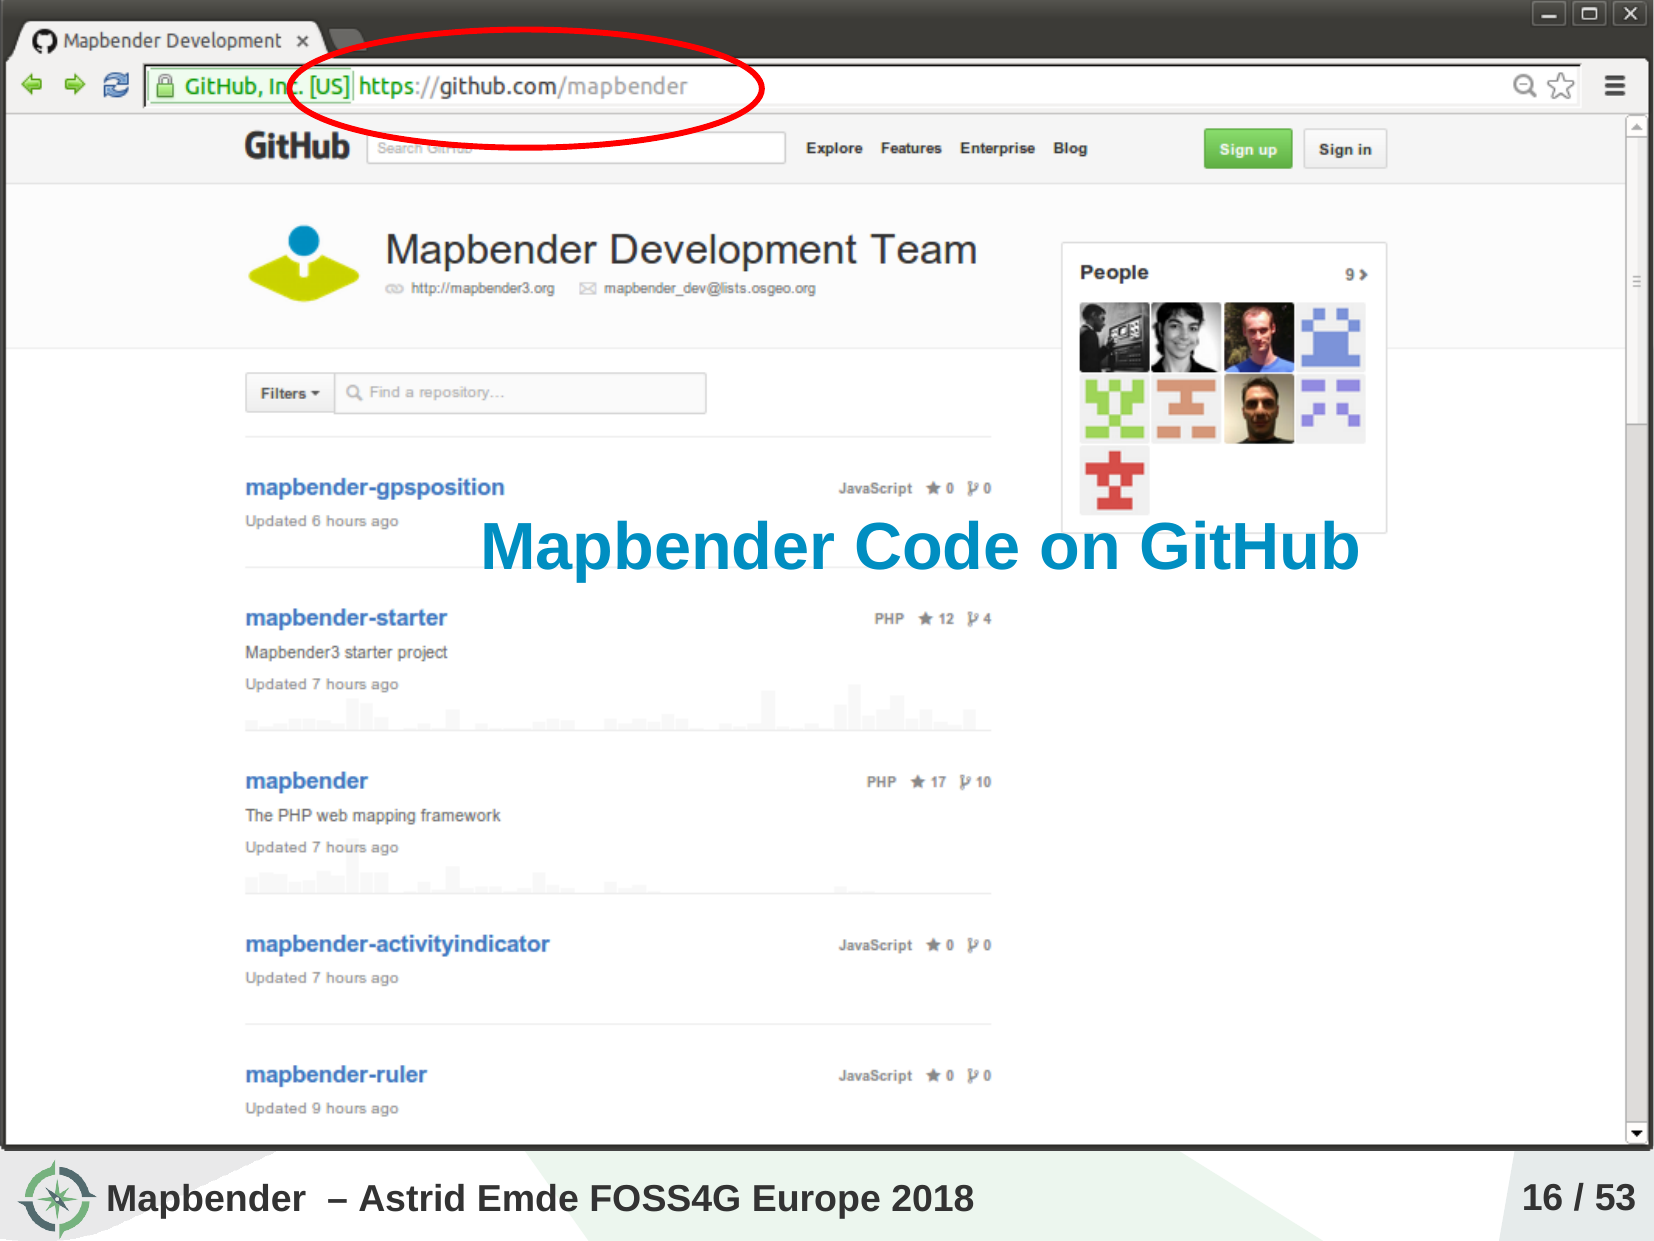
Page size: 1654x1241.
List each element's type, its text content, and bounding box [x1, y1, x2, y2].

picture [16, 1158, 98, 1240]
picture [0, 0, 1654, 1151]
title Mapbender Code on GitHub [177, 472, 1654, 621]
